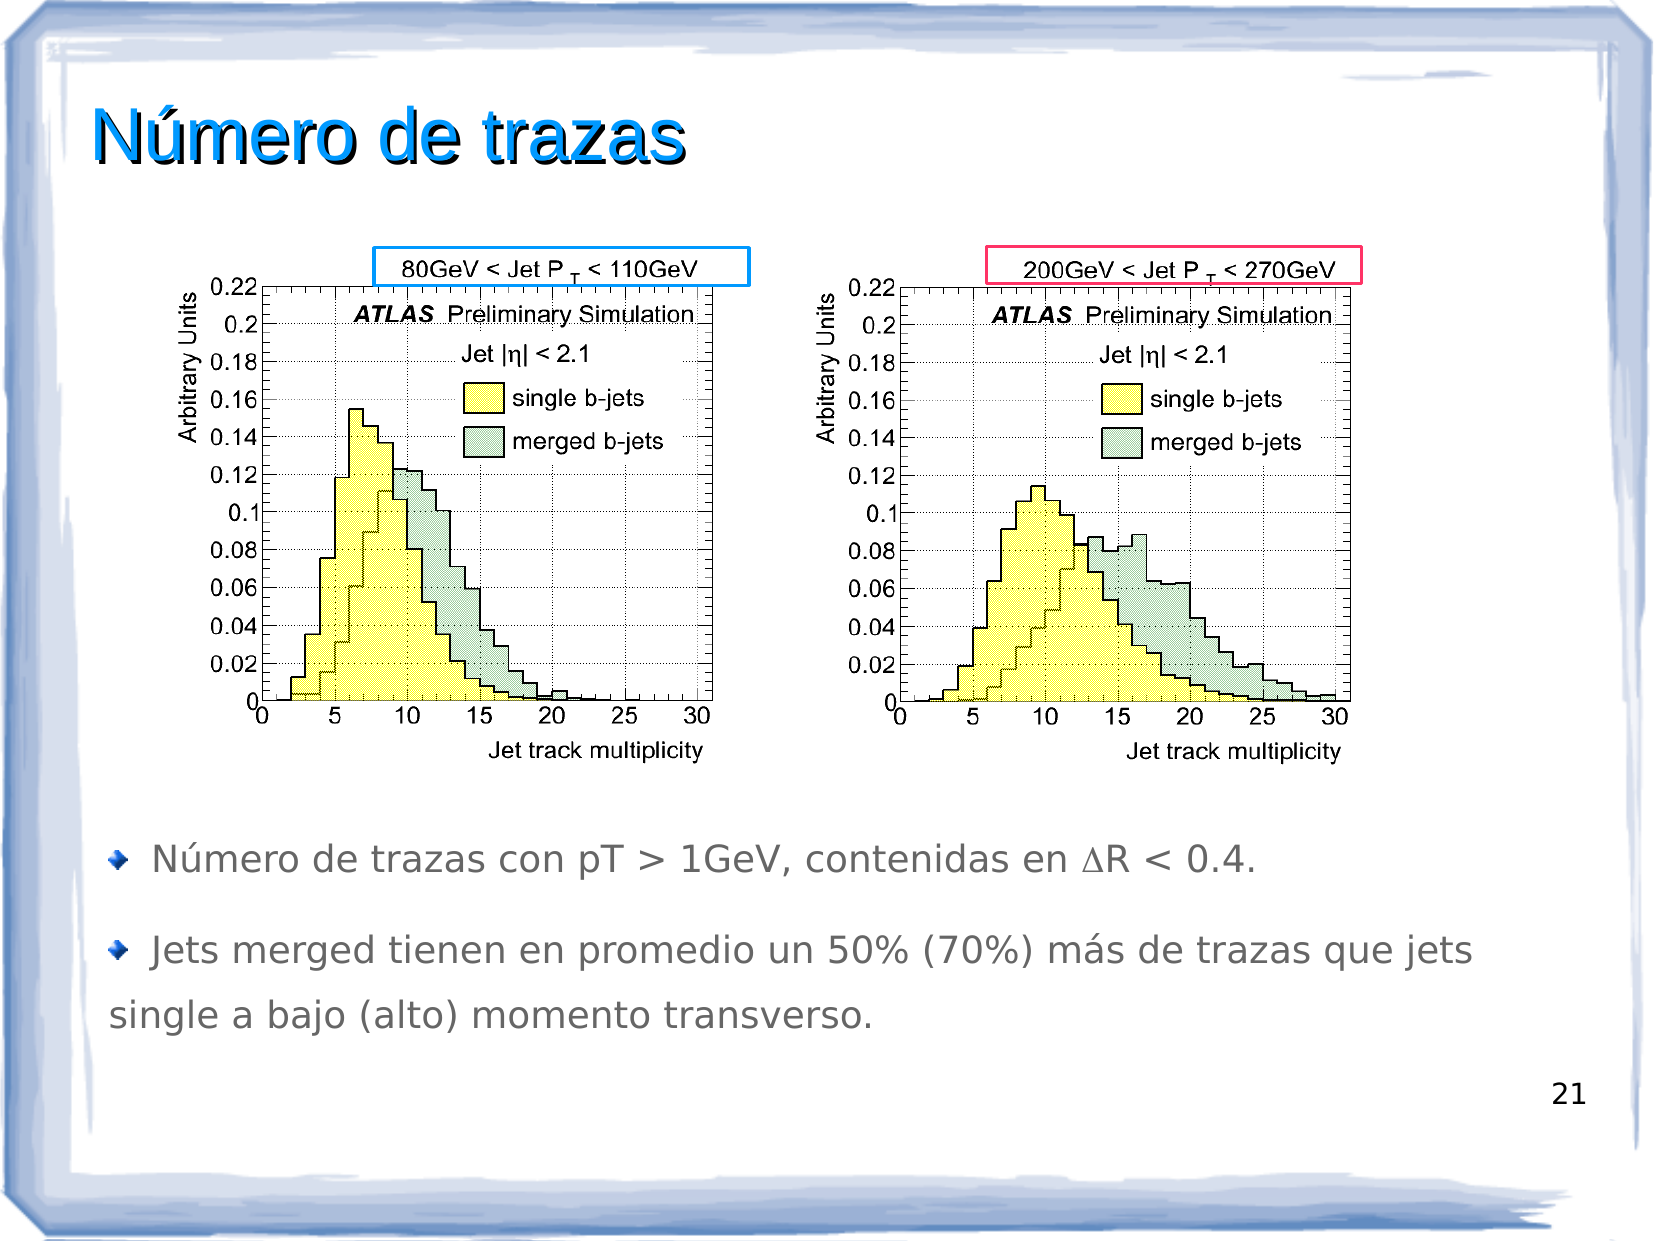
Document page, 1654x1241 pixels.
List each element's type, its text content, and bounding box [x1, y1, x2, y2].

picture [0, 0, 1654, 1241]
title Número de trazas [89, 67, 1473, 203]
text_box Número de trazas con pT > 1GeV, contenidas en DR < 0.4. Jets merged tienen en promedio un 50% (70%) más de trazas que jets single a bajo (alto) momento transverso. [93, 830, 1562, 1051]
